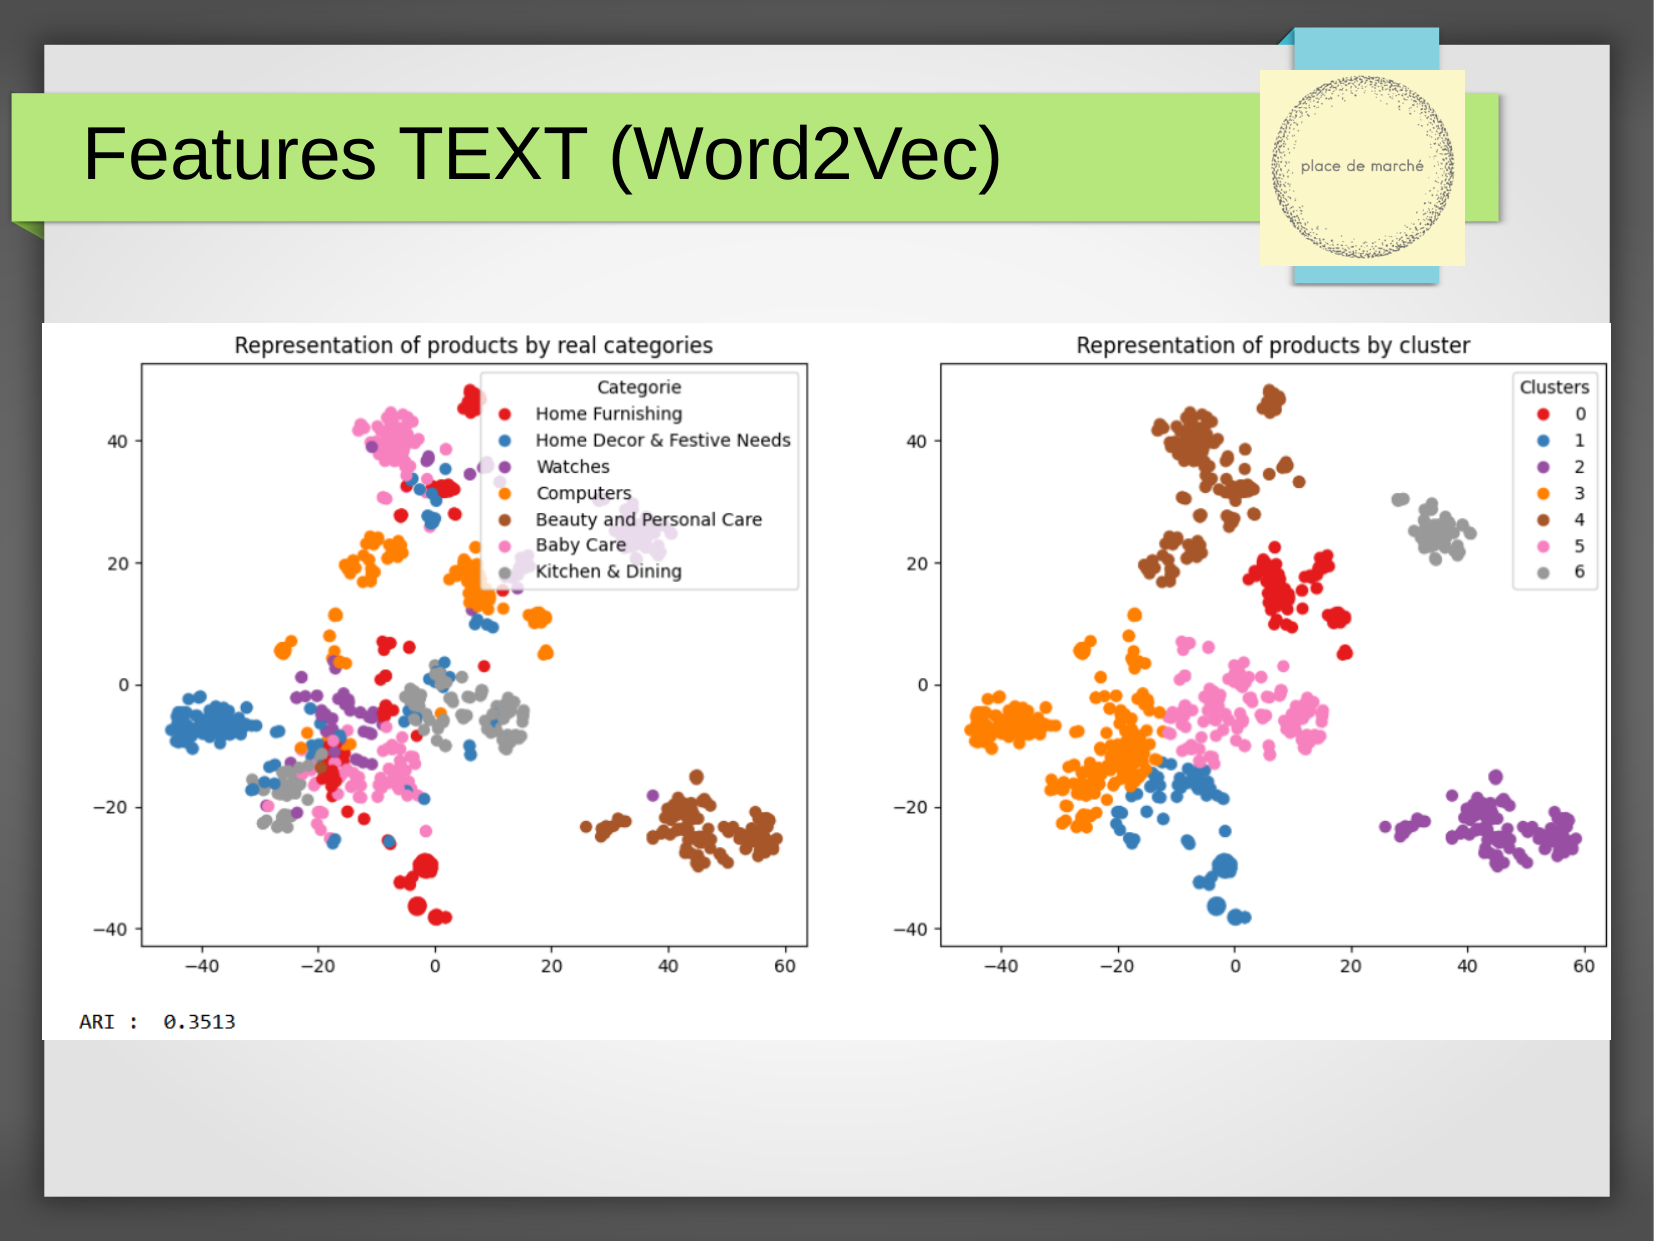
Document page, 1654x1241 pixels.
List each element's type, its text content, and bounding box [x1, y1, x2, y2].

picture [0, 0, 1654, 1241]
title Features TEXT (Word2Vec) [82, 94, 1260, 213]
